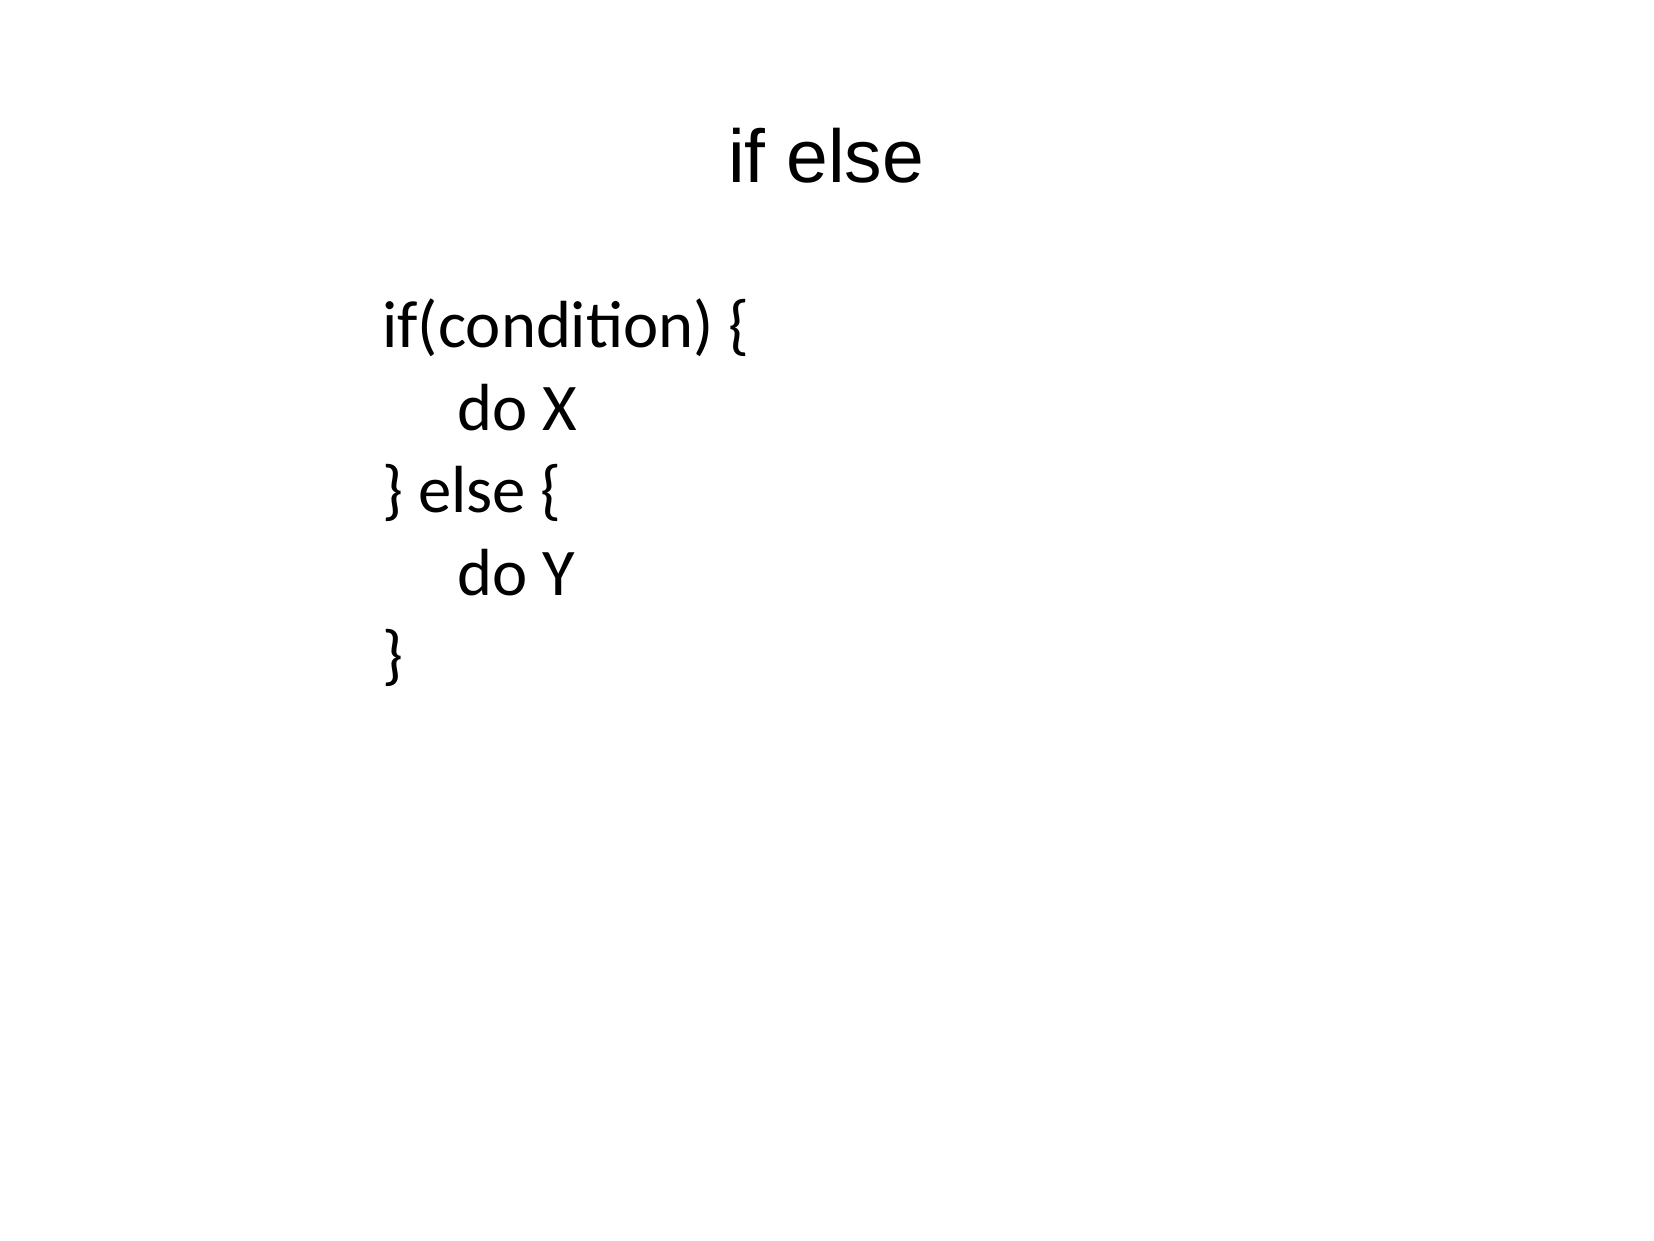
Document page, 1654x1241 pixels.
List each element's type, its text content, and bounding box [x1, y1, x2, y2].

list if(condition) { do X } else { do Y } [82, 290, 1571, 1010]
title if else [82, 49, 1571, 257]
